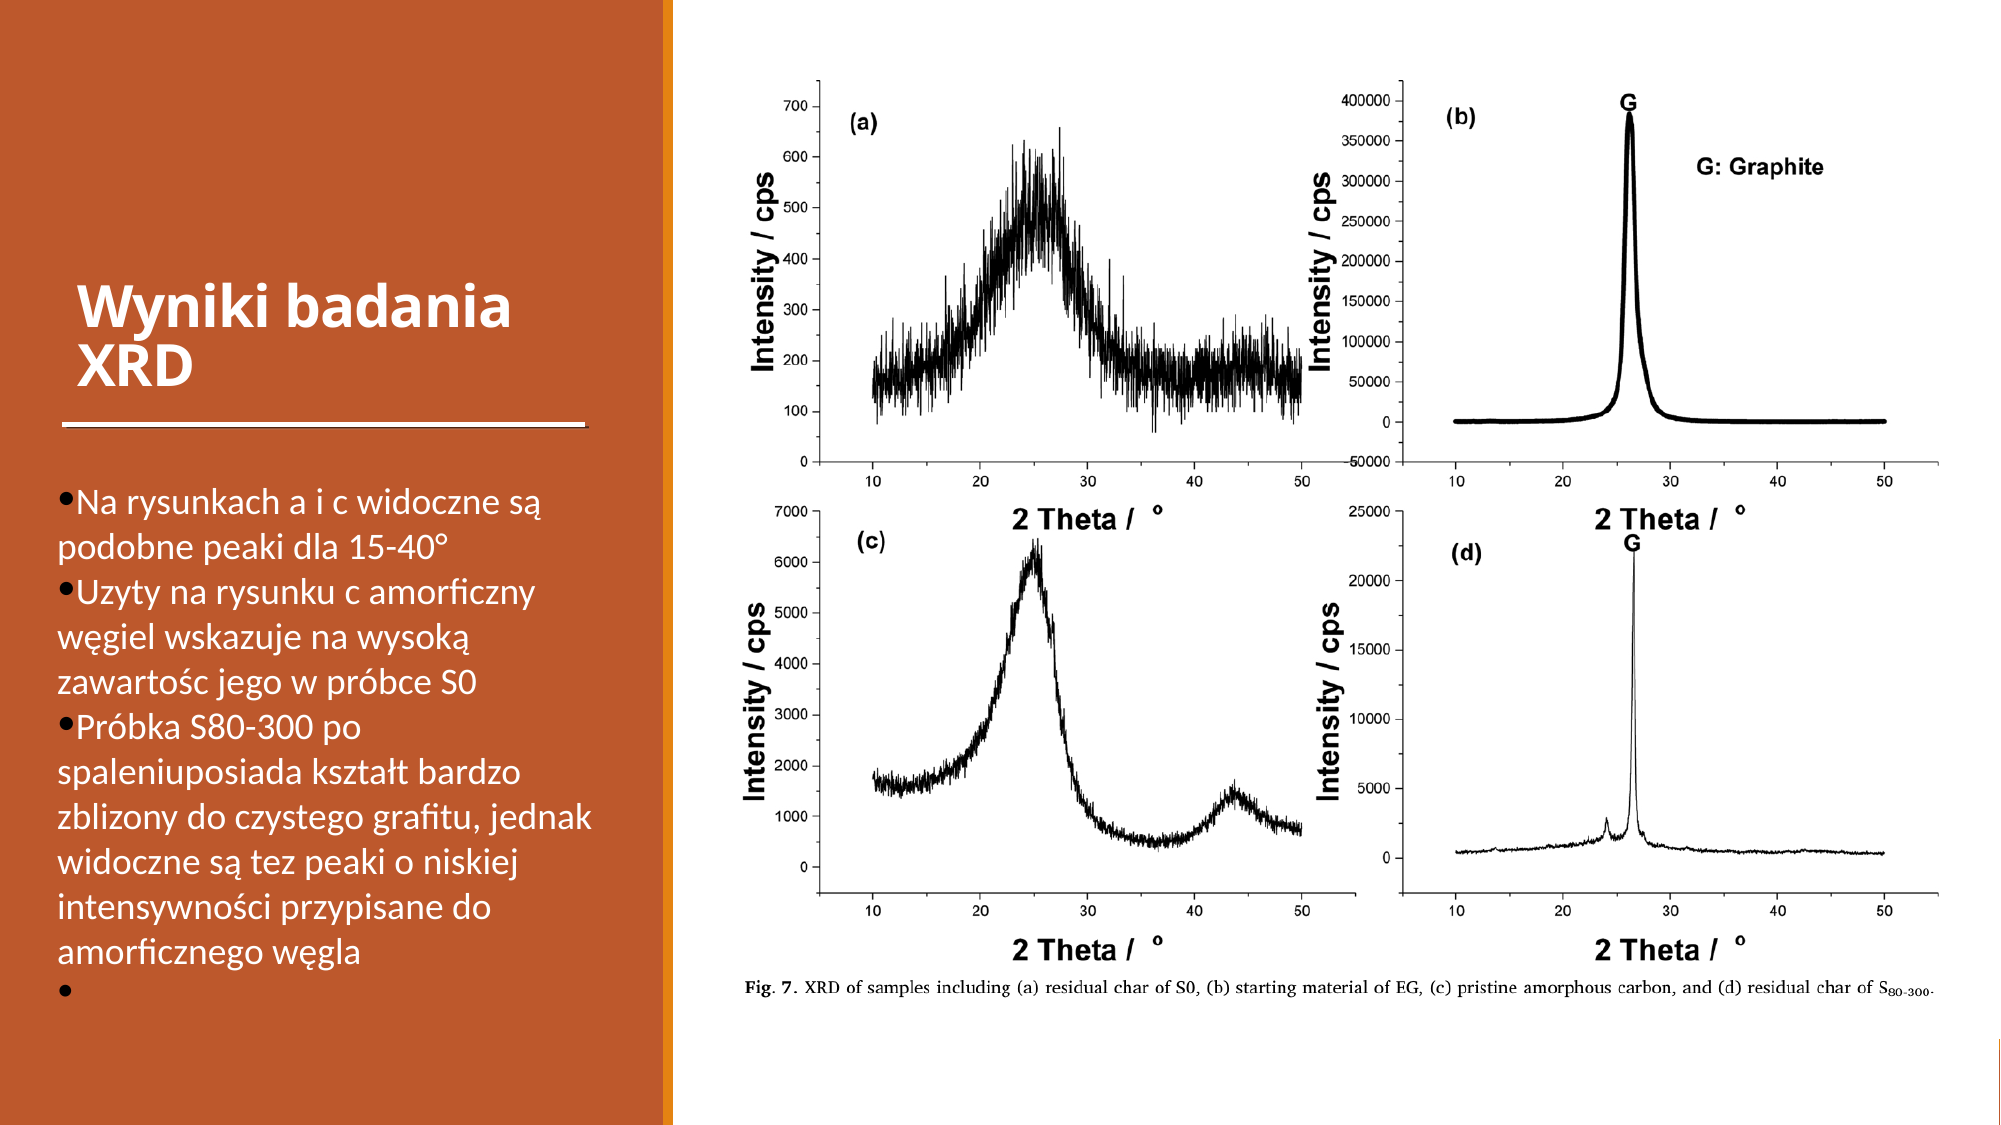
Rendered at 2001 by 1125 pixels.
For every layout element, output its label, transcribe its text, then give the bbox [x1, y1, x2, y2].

title Wyniki badania XRD [62, 60, 624, 406]
text_box [0, 0, 2000, 1125]
picture [698, 59, 1957, 1009]
text_box Na rysunkach a i c widoczne są podobne peaki dla 15-40° Uzyty na rysunku c amorficzny węgiel wskazuje na wysoką zawartośc jego w próbce S0 Próbka S80-300 po spaleniuposiada kształt bardzo zblizony do czystego grafitu, jednak widoczne są tez peaki o niskiej intensywności przypisane do amorficznego węgla [42, 469, 624, 1026]
